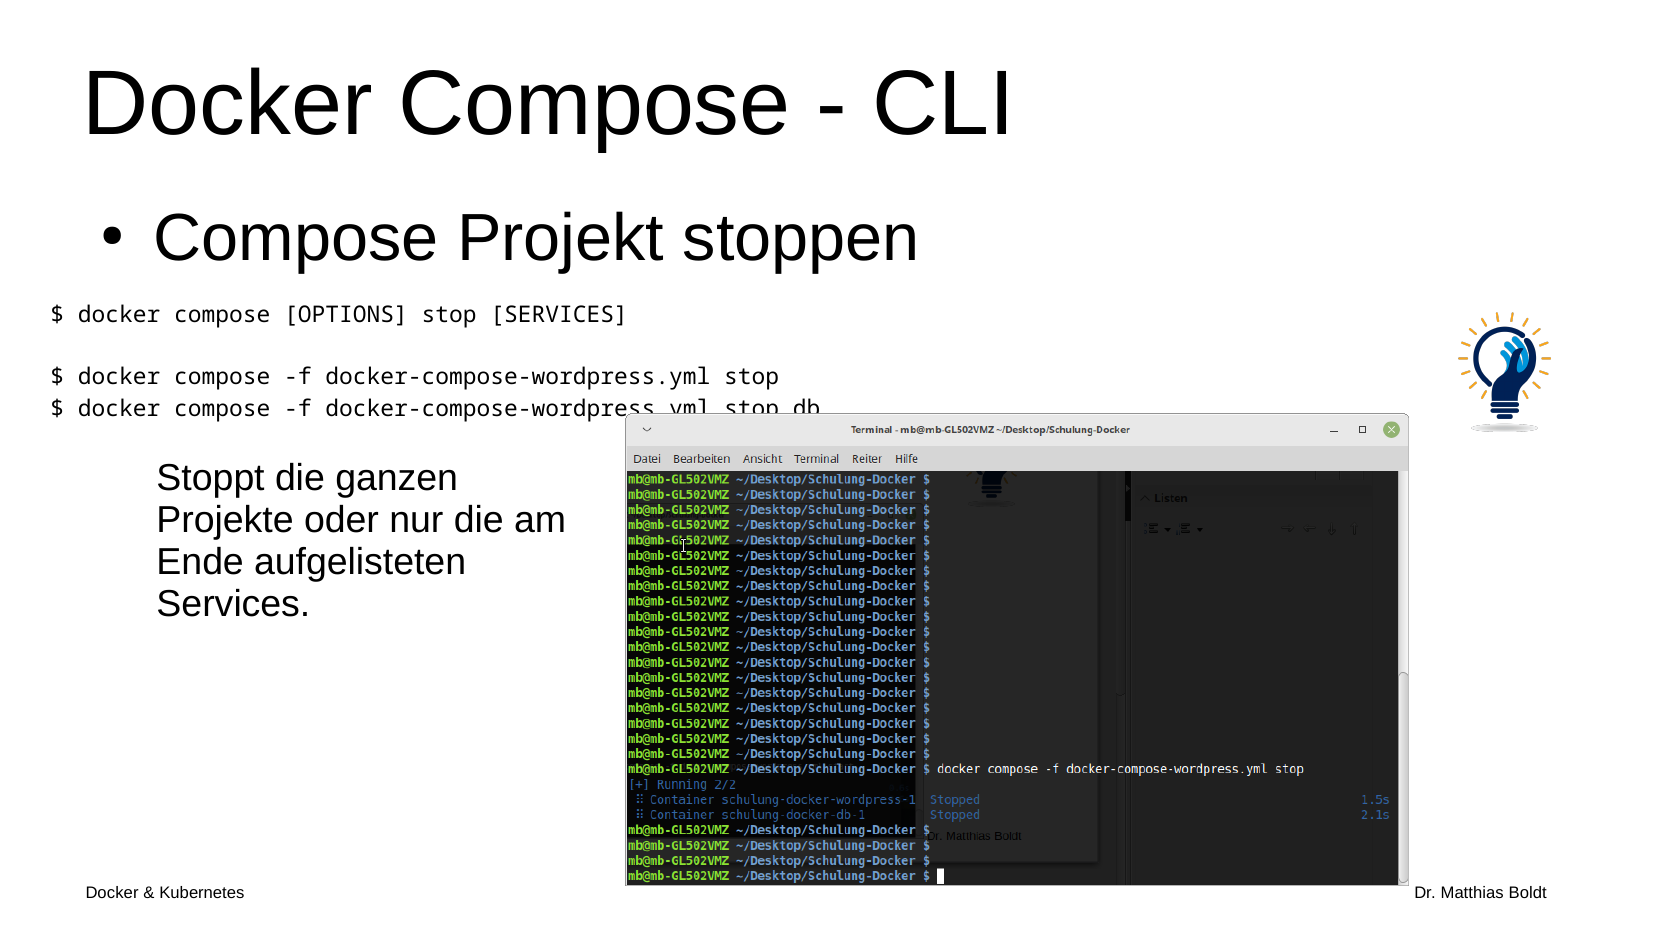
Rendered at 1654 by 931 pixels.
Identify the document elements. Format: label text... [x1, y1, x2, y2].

text_box Docker & Kubernetes Dr. Matthias Boldt [70, 875, 1563, 910]
picture [1458, 312, 1551, 432]
title Docker Compose - CLI [82, 25, 1571, 181]
text_box Stoppt die ganzen Projekte oder nur die am Ende aufgelisteten Services. [141, 448, 591, 780]
list Compose Projekt stoppen [82, 199, 1453, 367]
picture [625, 413, 1409, 886]
text_box $ docker compose [OPTIONS] stop [SERVICES] $ docker compose -f docker-compose-wordpress.yml stop $ docker compose -f docker-compose-wordpress.yml stop db [35, 290, 1394, 411]
